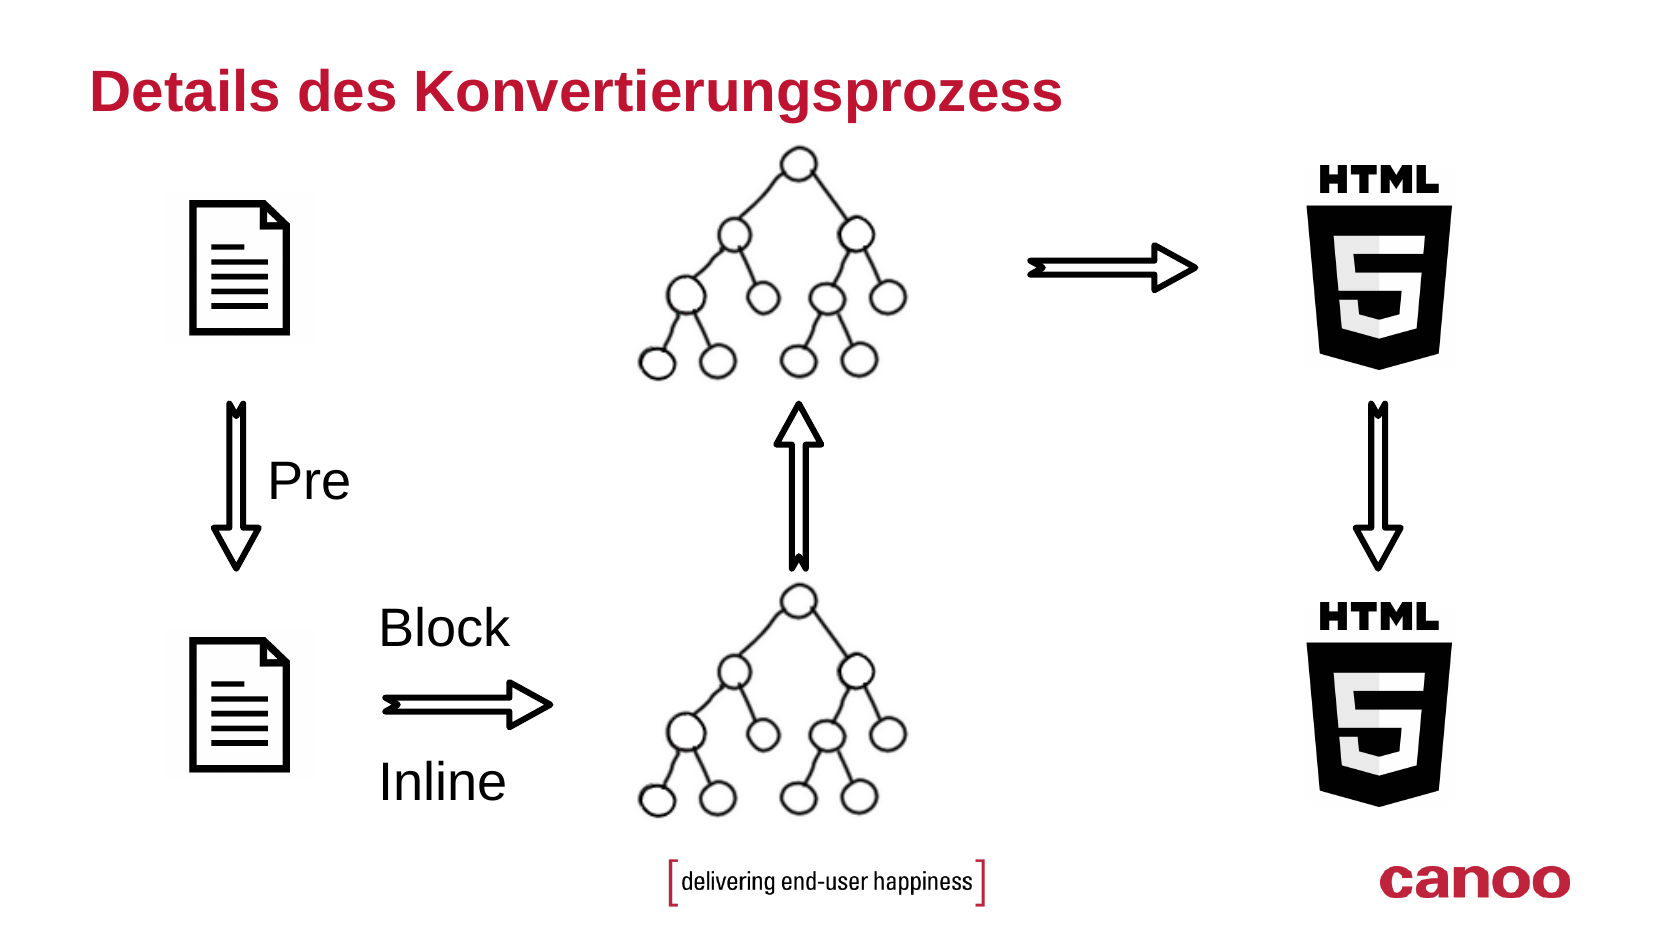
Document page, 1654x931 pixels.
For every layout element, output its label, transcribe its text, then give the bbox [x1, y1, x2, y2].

text_box Pre [252, 437, 430, 518]
picture [1304, 602, 1455, 807]
picture [1304, 165, 1455, 370]
text_box Inline [363, 738, 541, 819]
picture [1380, 866, 1570, 898]
text_box Block [363, 585, 541, 665]
picture [621, 579, 922, 830]
picture [164, 629, 315, 780]
picture [621, 142, 922, 393]
picture [164, 192, 315, 343]
title Details des Konvertierungsprozess [75, 45, 1591, 136]
picture [662, 855, 991, 910]
